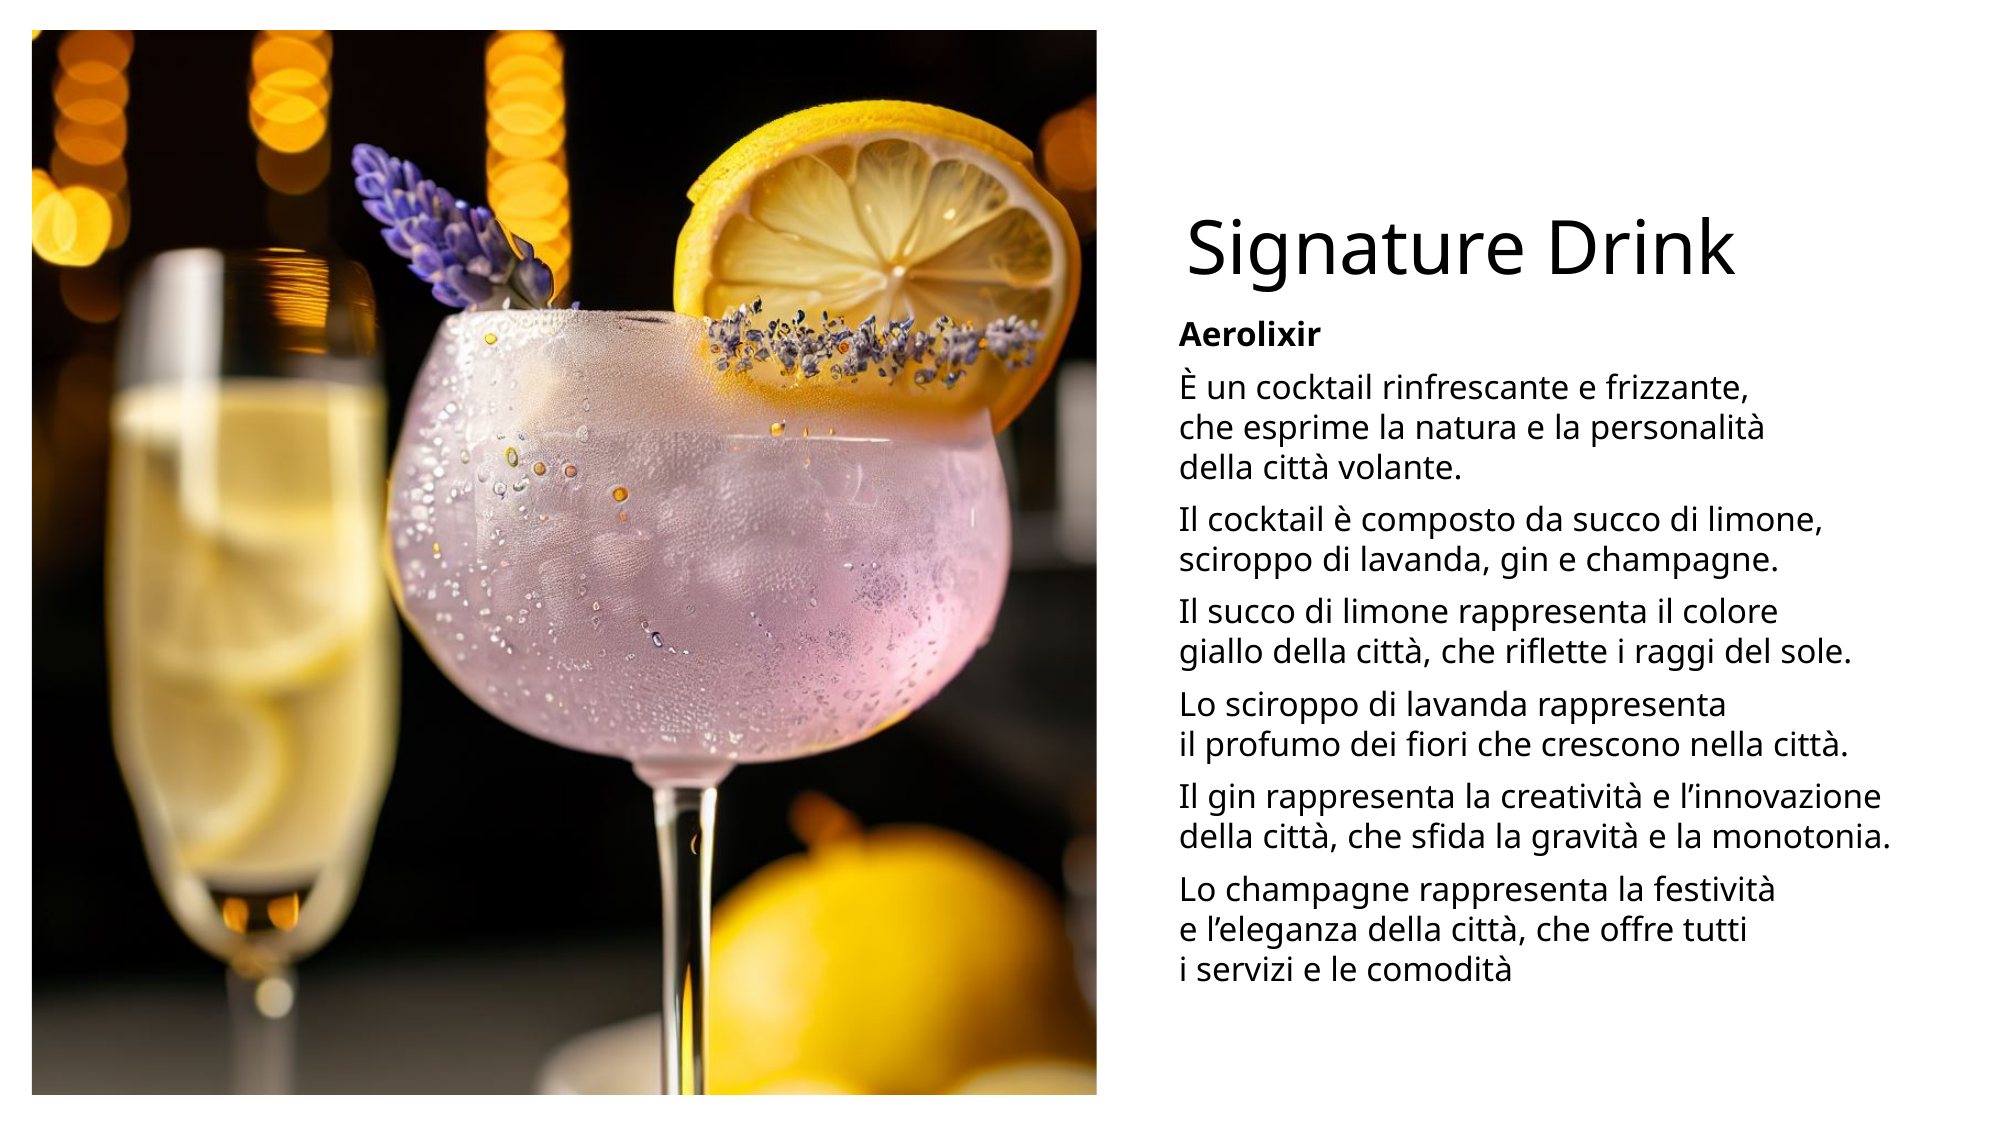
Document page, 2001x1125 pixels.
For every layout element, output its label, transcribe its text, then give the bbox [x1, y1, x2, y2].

text_box Aerolixir È un cocktail rinfrescante e frizzante, che esprime la natura e la personalità della città volante. Il cocktail è composto da succo di limone, sciroppo di lavanda, gin e champagne. Il succo di limone rappresenta il colore giallo della città, che riflette i raggi del sole. Lo sciroppo di lavanda rappresenta il profumo dei fiori che crescono nella città. Il gin rappresenta la creatività e l’innovazione della città, che sfida la gravità e la monotonia. Lo champagne rappresenta la festività e l’eleganza della città, che offre tutti i servizi e le comodità [1164, 306, 1951, 996]
text_box Signature Drink [1171, 191, 1801, 297]
picture [31, 30, 1097, 1095]
